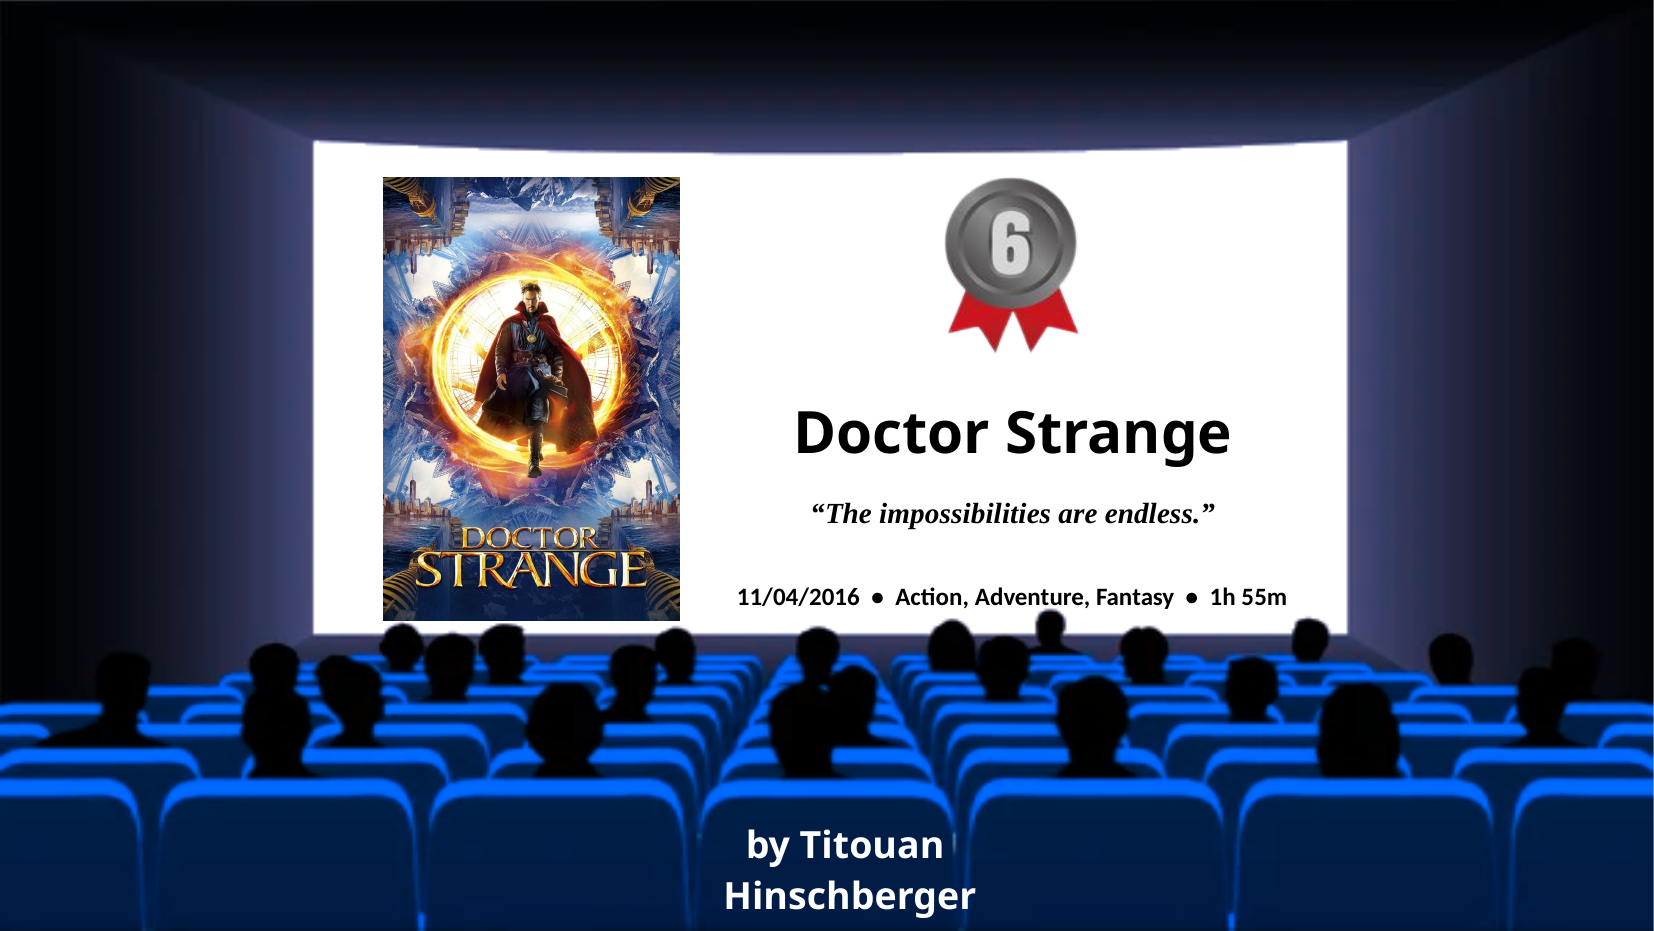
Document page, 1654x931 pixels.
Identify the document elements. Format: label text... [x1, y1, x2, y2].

text_box “The impossibilities are endless.” [685, 490, 1341, 538]
text_box 11/04/2016 • Action, Adventure, Fantasy • 1h 55m [679, 578, 1347, 619]
text_box Doctor Strange [685, 383, 1341, 470]
picture [0, 0, 1654, 931]
